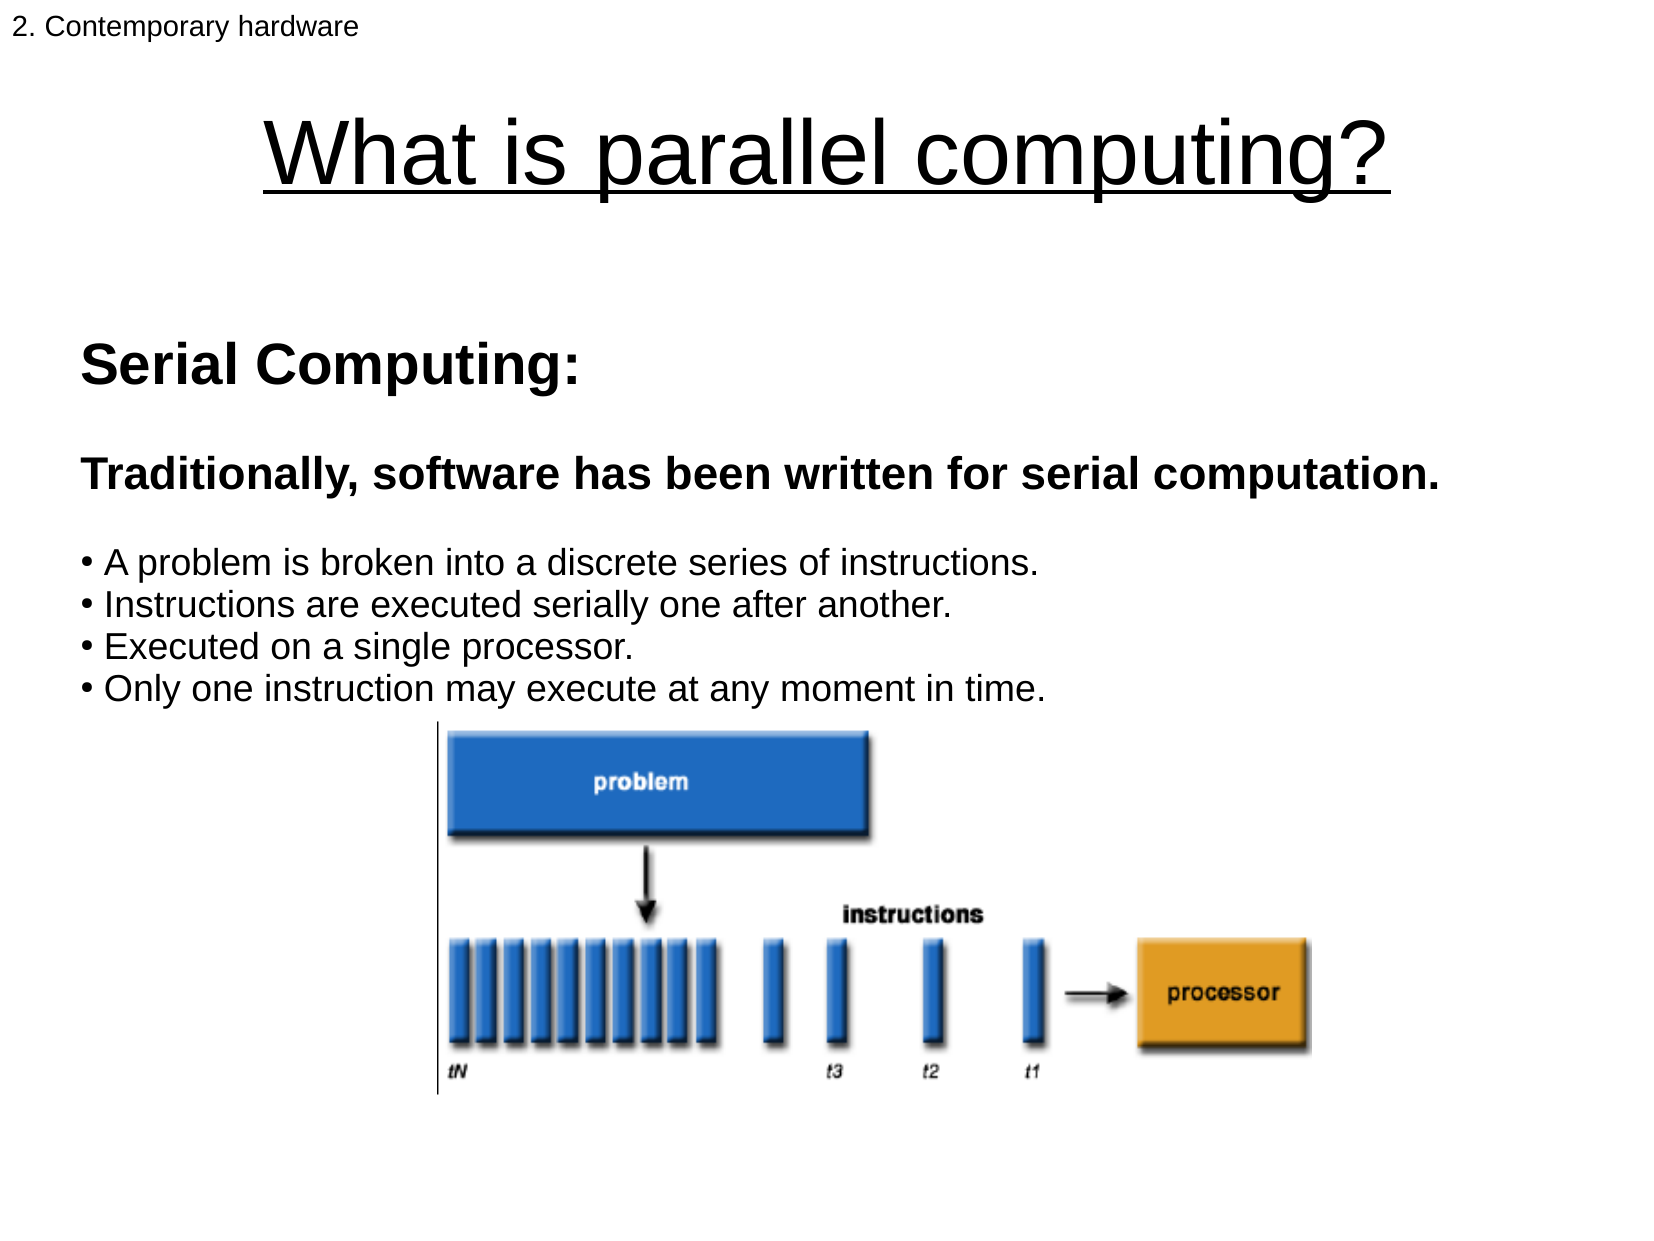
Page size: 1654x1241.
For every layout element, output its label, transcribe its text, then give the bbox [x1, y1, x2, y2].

subtitle Serial Computing: Traditionally, software has been written for serial computation. A problem is broken into a discrete series of instructions. Instructions are executed serially one after another. Executed on a single processor. Only one instruction may execute at any moment in time. [80, 184, 1536, 904]
picture [437, 720, 1312, 1106]
title What is parallel computing? [82, 49, 1571, 257]
text_box 2. Contemporary hardware [11, 8, 815, 44]
